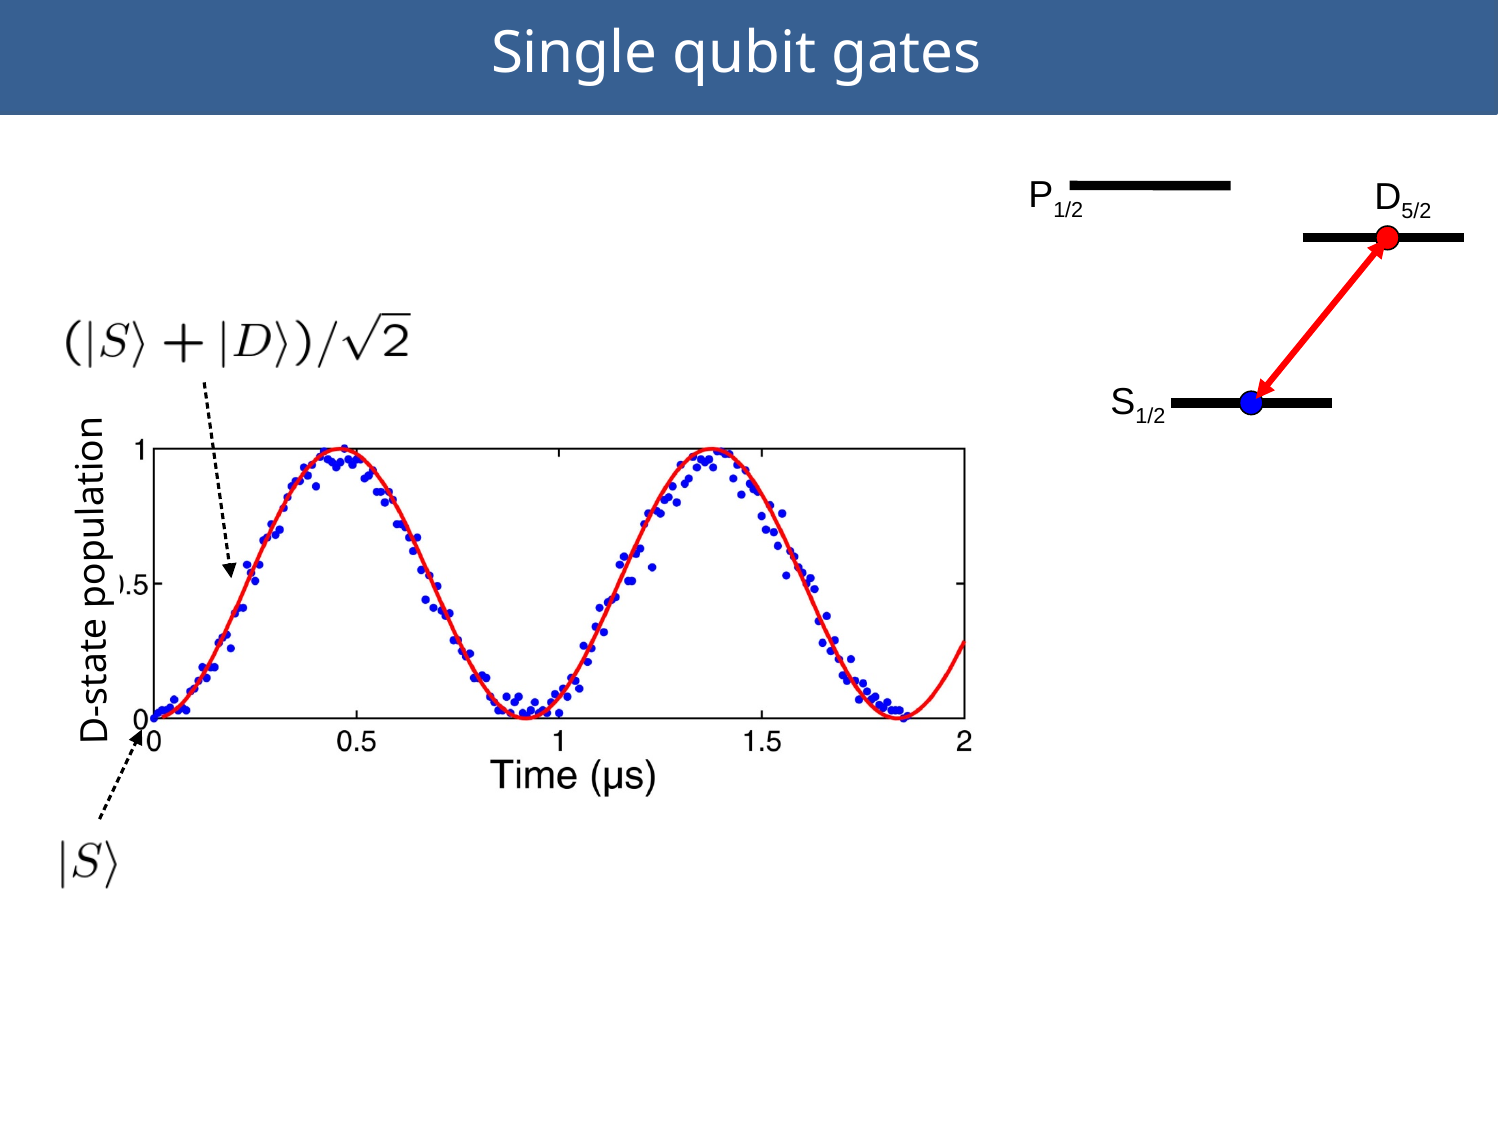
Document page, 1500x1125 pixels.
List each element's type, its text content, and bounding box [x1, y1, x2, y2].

text_box [1239, 391, 1263, 415]
text_box S1/2 [1095, 368, 1181, 436]
text_box D5/2 [1359, 163, 1447, 231]
text_box P1/2 [1013, 162, 1099, 230]
list Single qubit gates [173, 12, 1299, 119]
picture [63, 309, 416, 371]
text_box D-state population [56, 400, 123, 760]
text_box [1375, 231, 1400, 250]
picture [58, 835, 121, 895]
picture [118, 432, 996, 798]
text_box [52, 473, 119, 916]
